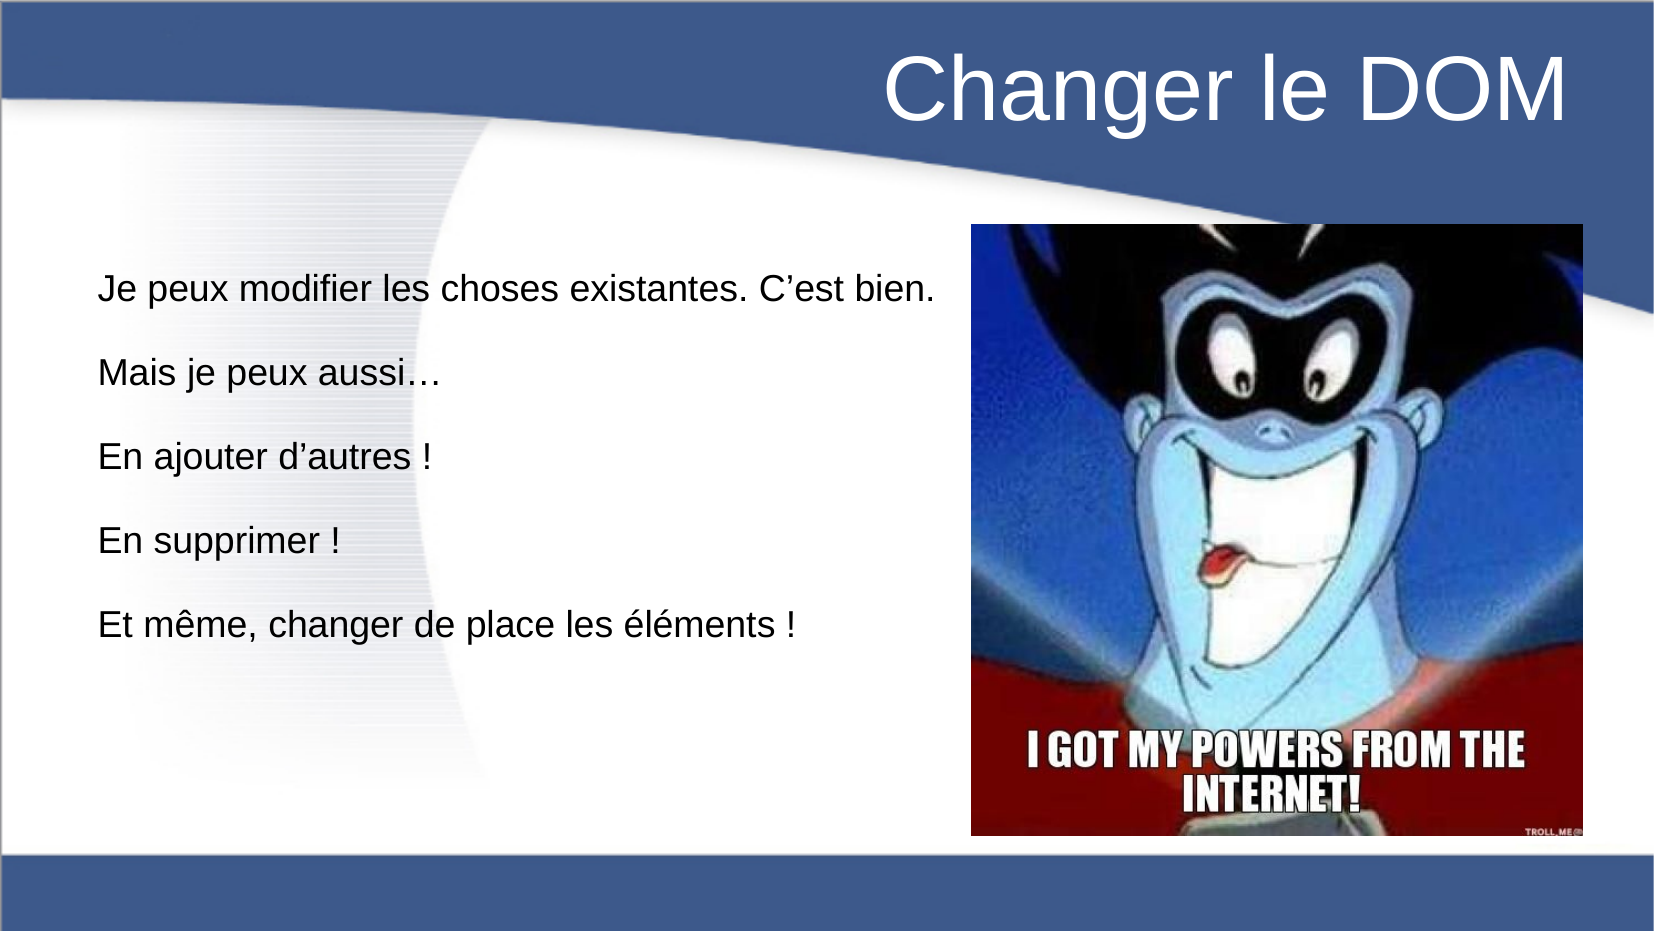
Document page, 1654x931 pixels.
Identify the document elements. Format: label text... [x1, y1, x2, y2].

title Changer le DOM [82, 37, 1571, 193]
picture [0, 0, 1654, 931]
text_box Je peux modifier les choses existantes. C’est bien. Mais je peux aussi… En ajouter d’autres ! En supprimer ! Et même, changer de place les éléments ! [82, 259, 971, 745]
